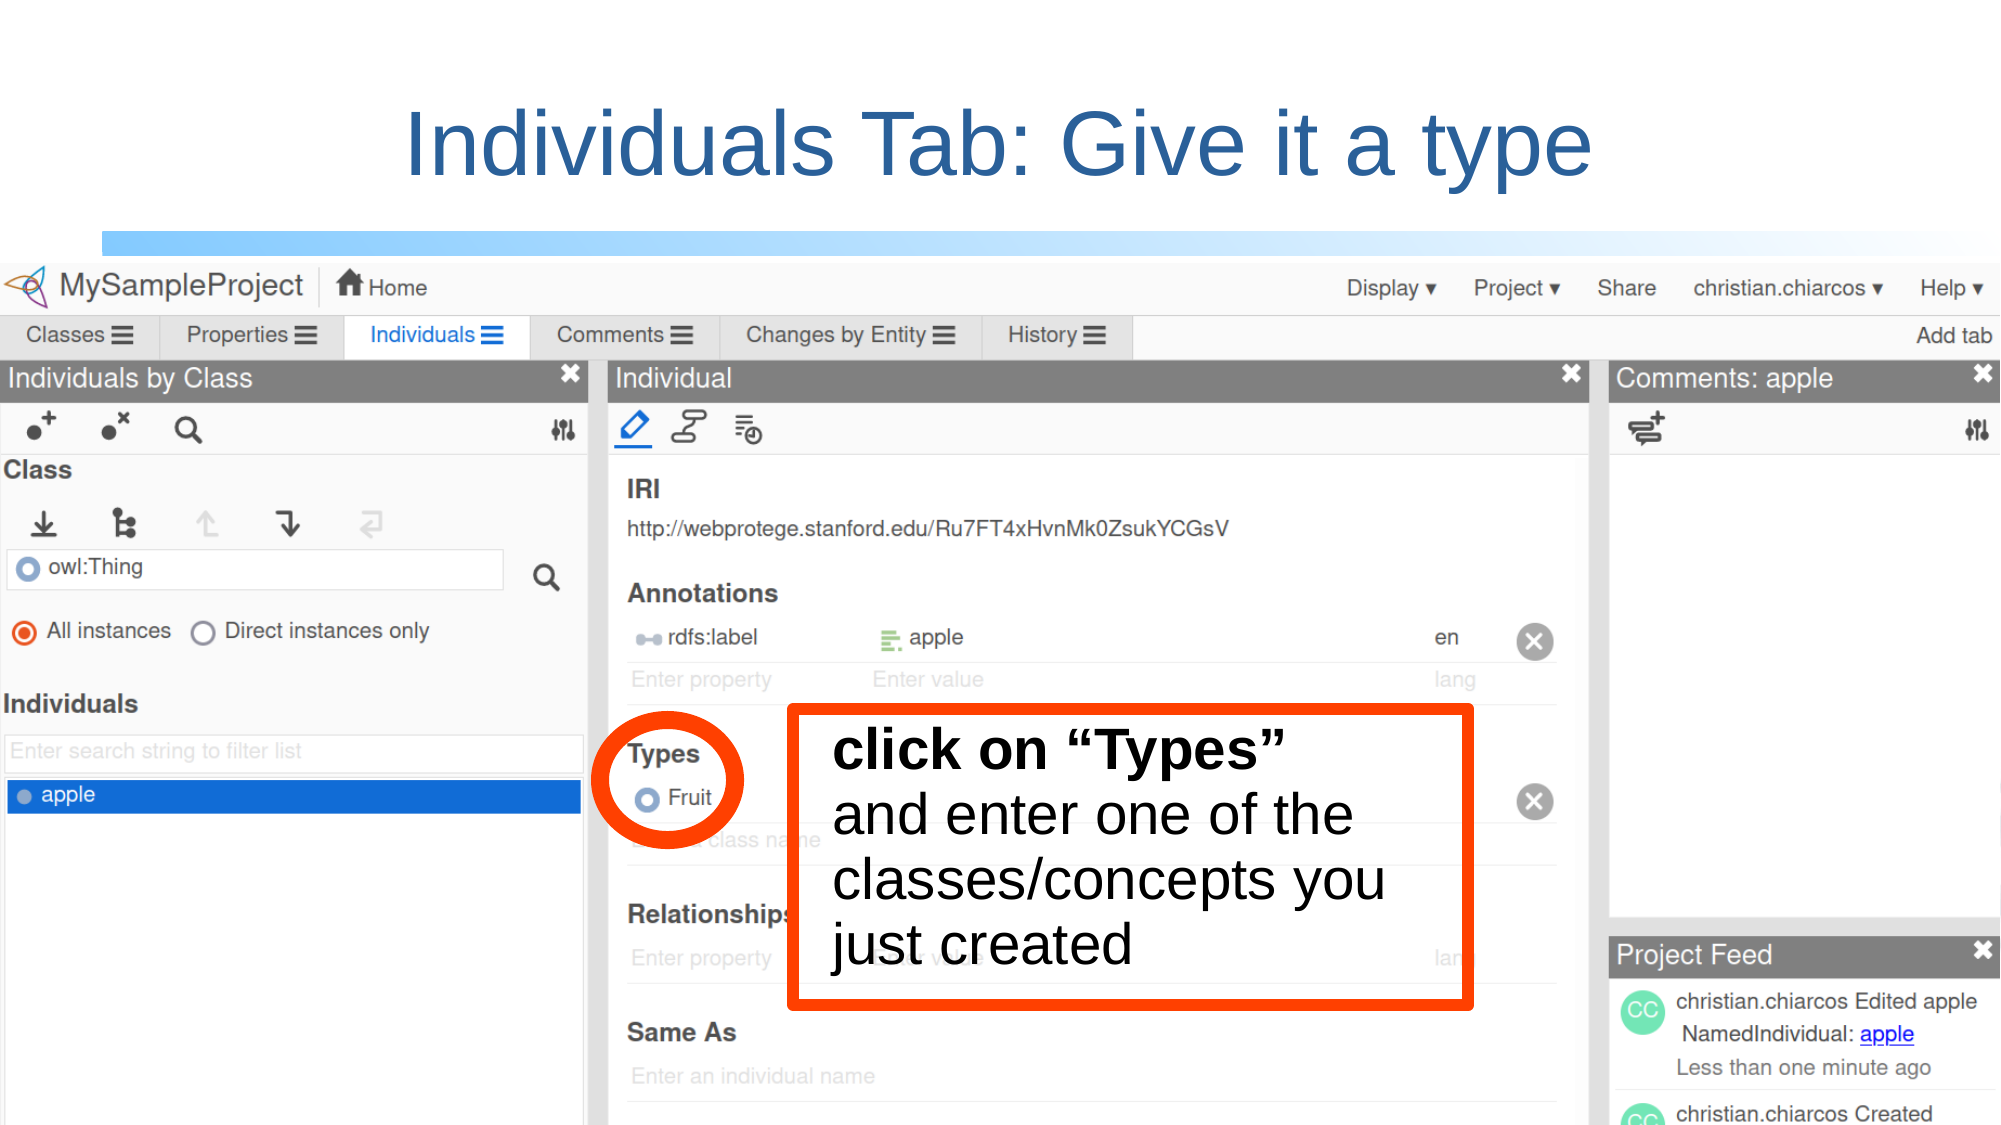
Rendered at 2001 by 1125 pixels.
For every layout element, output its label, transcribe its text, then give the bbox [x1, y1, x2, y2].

picture [0, 263, 2001, 1125]
text_box [793, 709, 1469, 1006]
text_box [600, 720, 736, 841]
title Individuals Tab: Give it a type [99, 45, 1900, 233]
